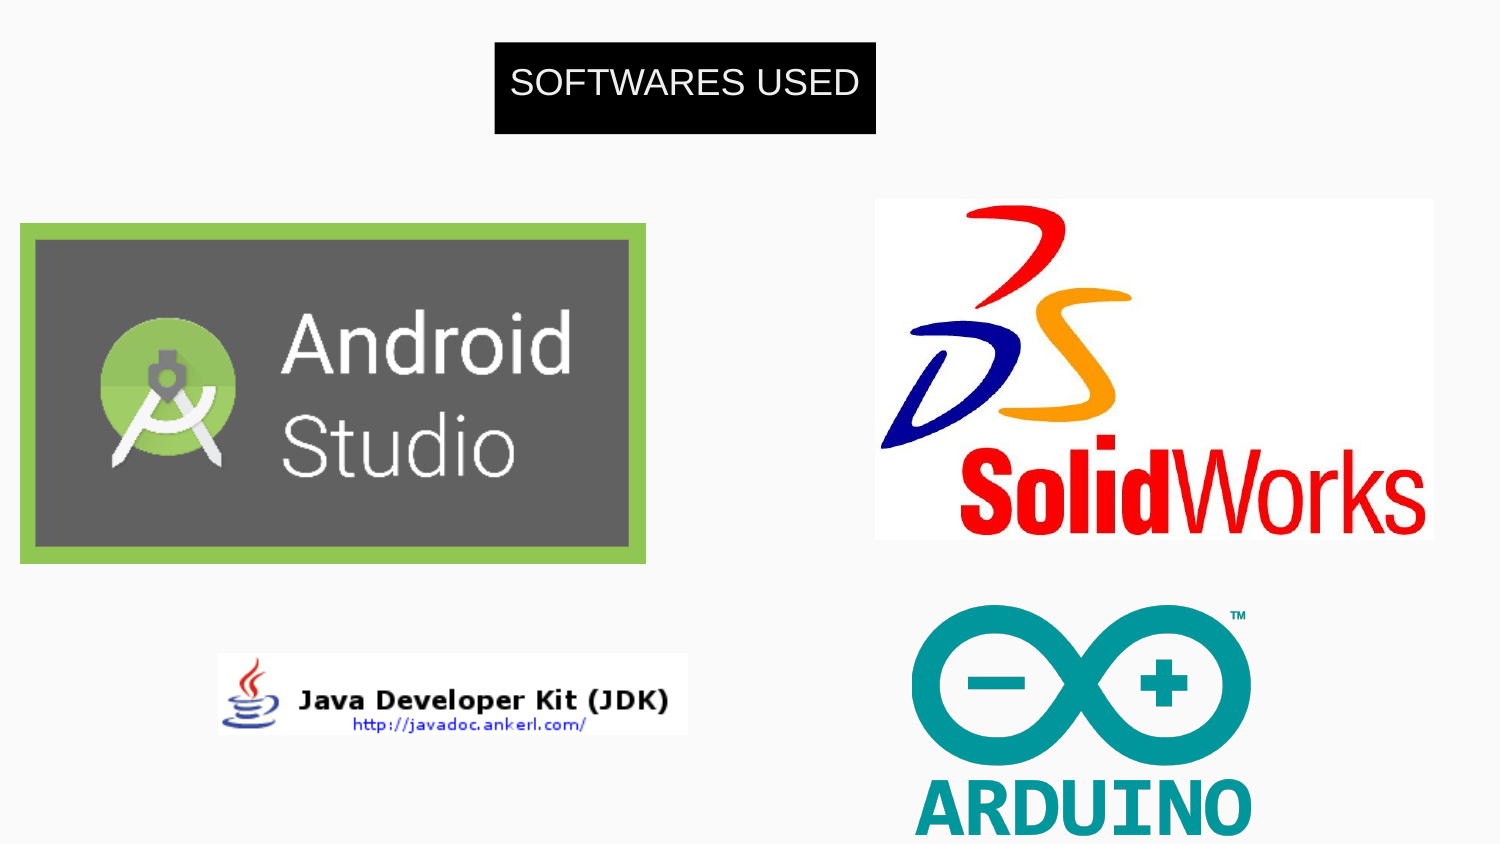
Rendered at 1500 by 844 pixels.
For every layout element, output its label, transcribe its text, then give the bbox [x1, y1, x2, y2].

text_box SOFTWARES USED [494, 42, 876, 135]
picture [875, 199, 1434, 540]
picture [912, 605, 1251, 836]
picture [20, 223, 646, 564]
picture [218, 653, 688, 735]
